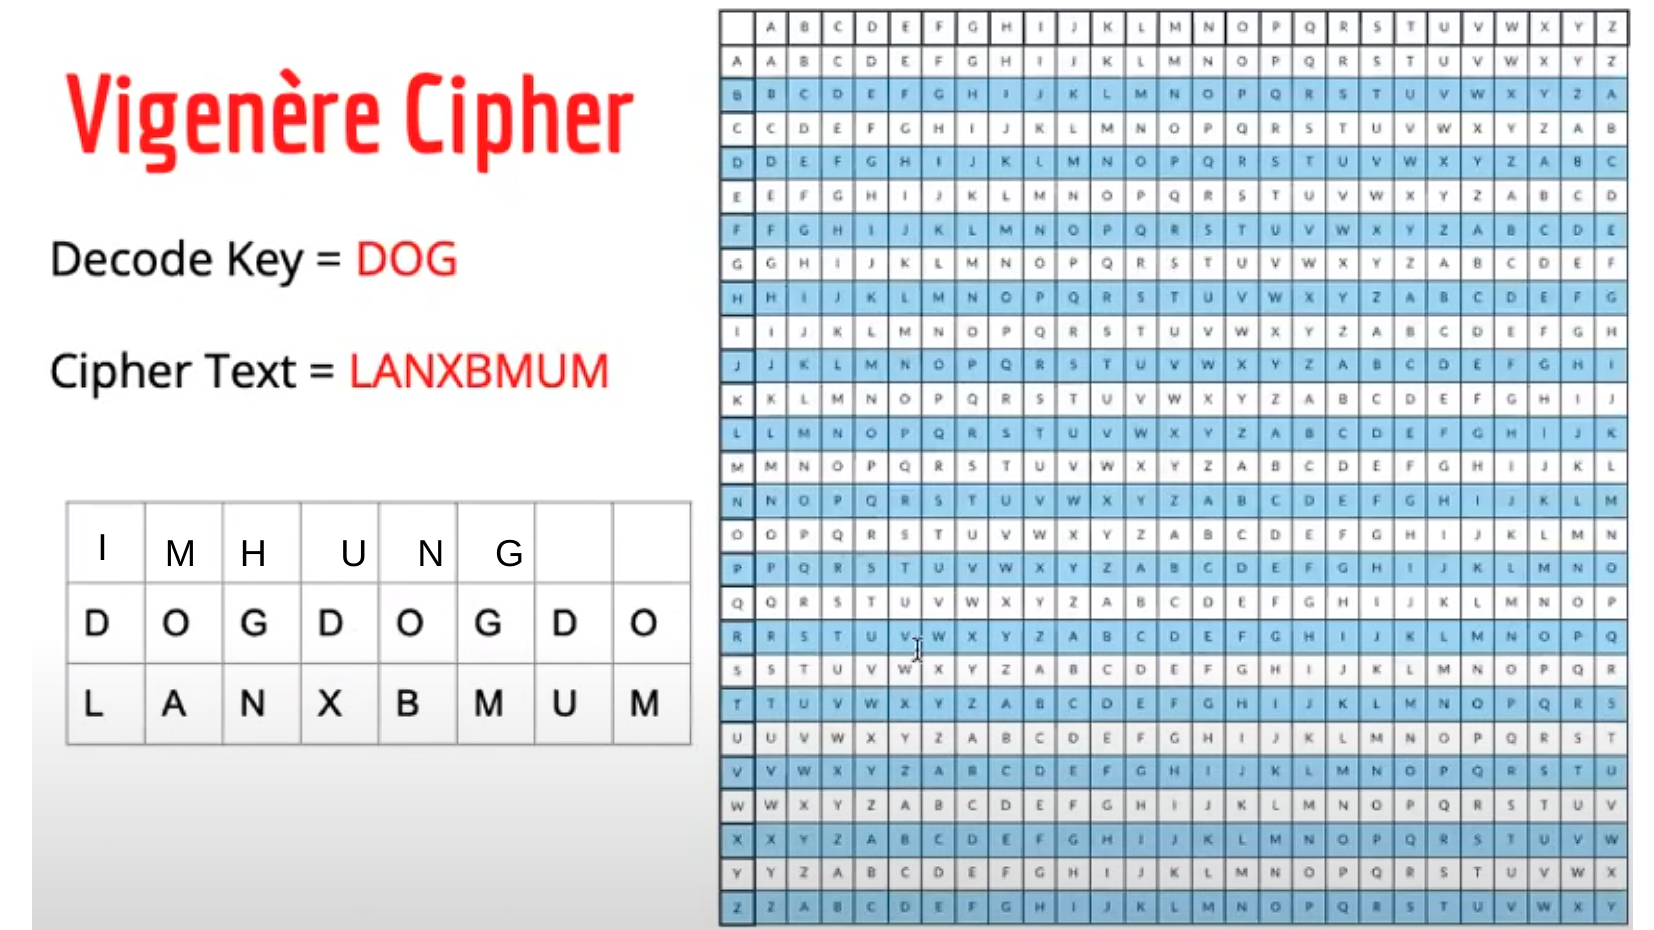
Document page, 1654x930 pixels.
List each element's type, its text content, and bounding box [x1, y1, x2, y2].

text_box I [82, 519, 123, 576]
text_box H [225, 525, 282, 582]
picture [32, 0, 1633, 930]
text_box G [480, 525, 540, 582]
text_box U [325, 525, 383, 582]
text_box M [150, 525, 211, 582]
text_box N [402, 525, 460, 582]
